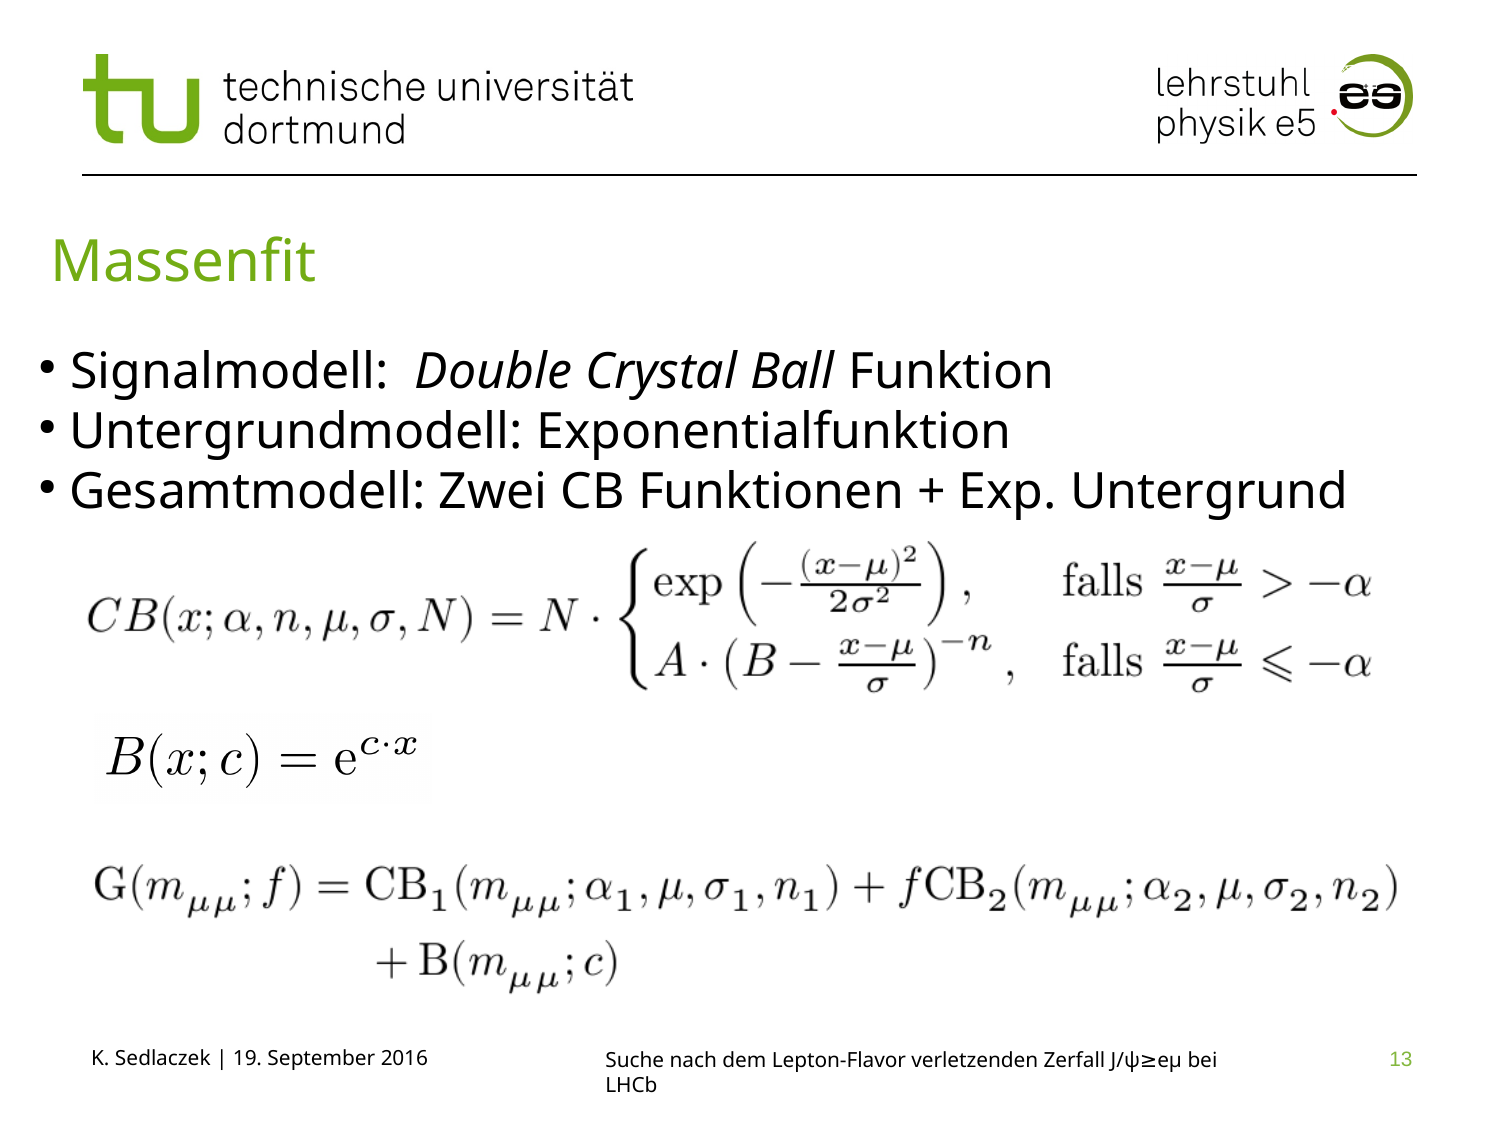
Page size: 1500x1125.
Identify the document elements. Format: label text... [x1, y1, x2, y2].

text_box Signalmodell: Double Crystal Ball Funktion Untergrundmodell: Exponentialfunktion Gesamtmodell: Zwei CB Funktionen + Exp. Untergrund [23, 330, 1394, 526]
text_box Suche nach dem Lepton-Flavor verletzenden Zerfall J/ψ≥eµ bei LHCb [590, 1039, 1288, 1093]
title Massenfit [35, 177, 1405, 340]
picture [53, 826, 1447, 1016]
picture [70, 525, 1430, 804]
text_box K. Sedlaczek | 19. September 2016 [76, 1037, 513, 1113]
picture [1158, 54, 1413, 144]
picture [83, 54, 633, 144]
